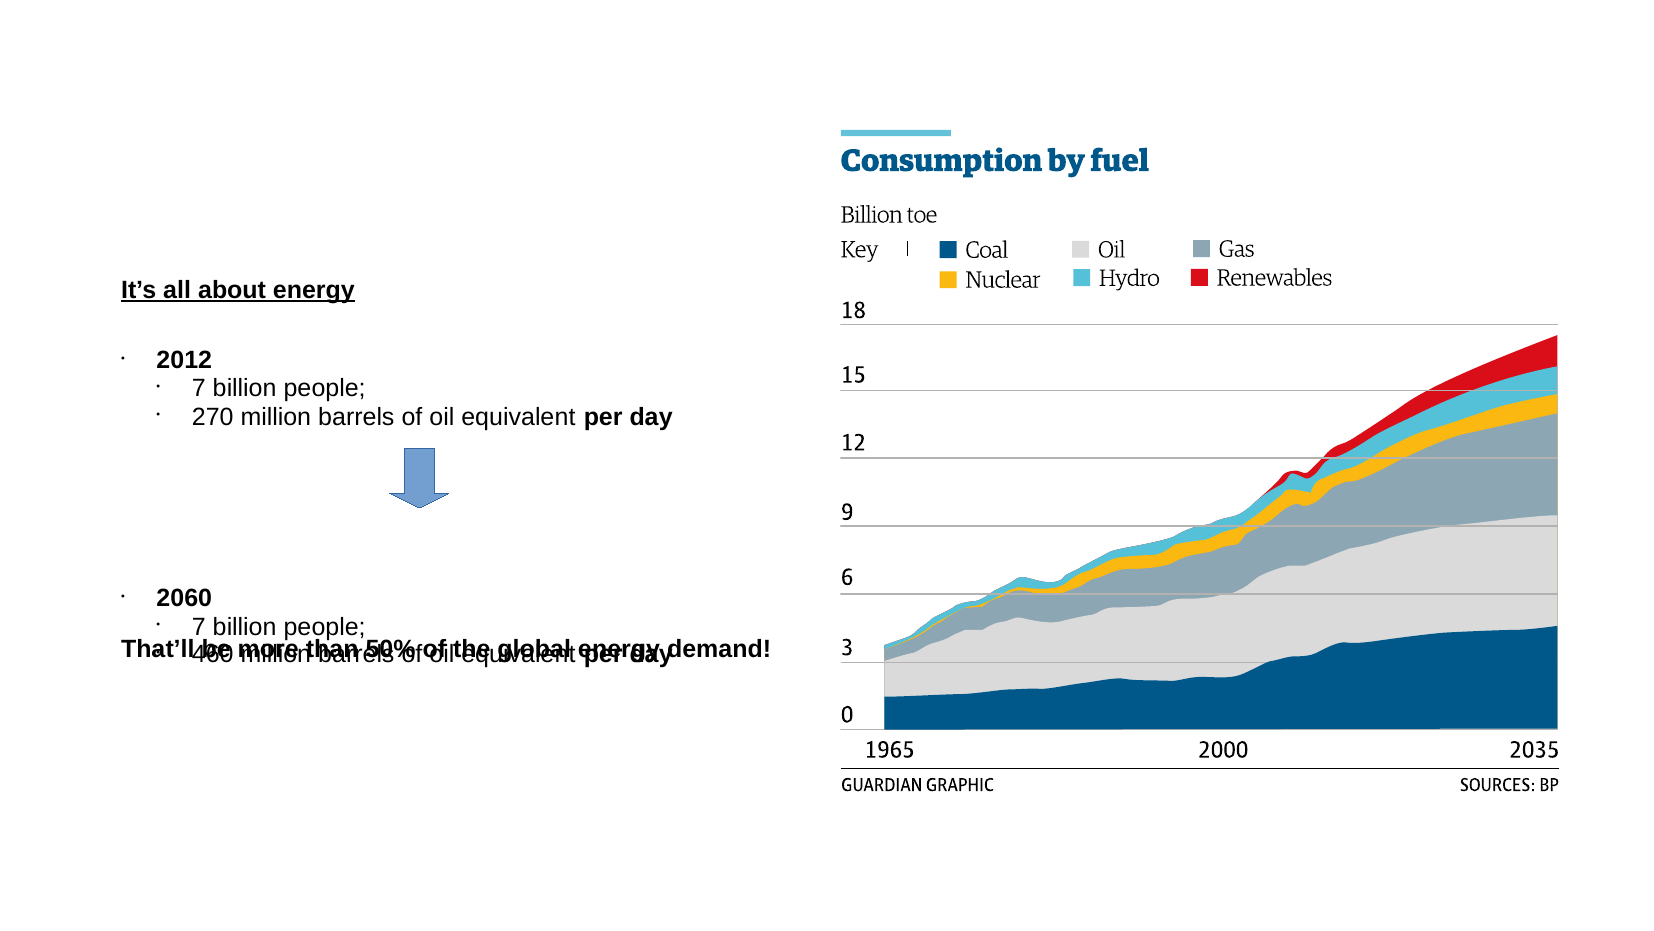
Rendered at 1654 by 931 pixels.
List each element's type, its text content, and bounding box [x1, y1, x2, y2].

text_box It’s all about energy 2012 7 billion people; 270 million barrels of oil equivalent per day 2060 7 billion people; 460 million barrels of oil equivalent per day [106, 268, 780, 599]
text_box [389, 448, 449, 508]
text_box That’ll be more than 50% of the global energy demand! [106, 599, 804, 662]
picture [840, 129, 1560, 797]
